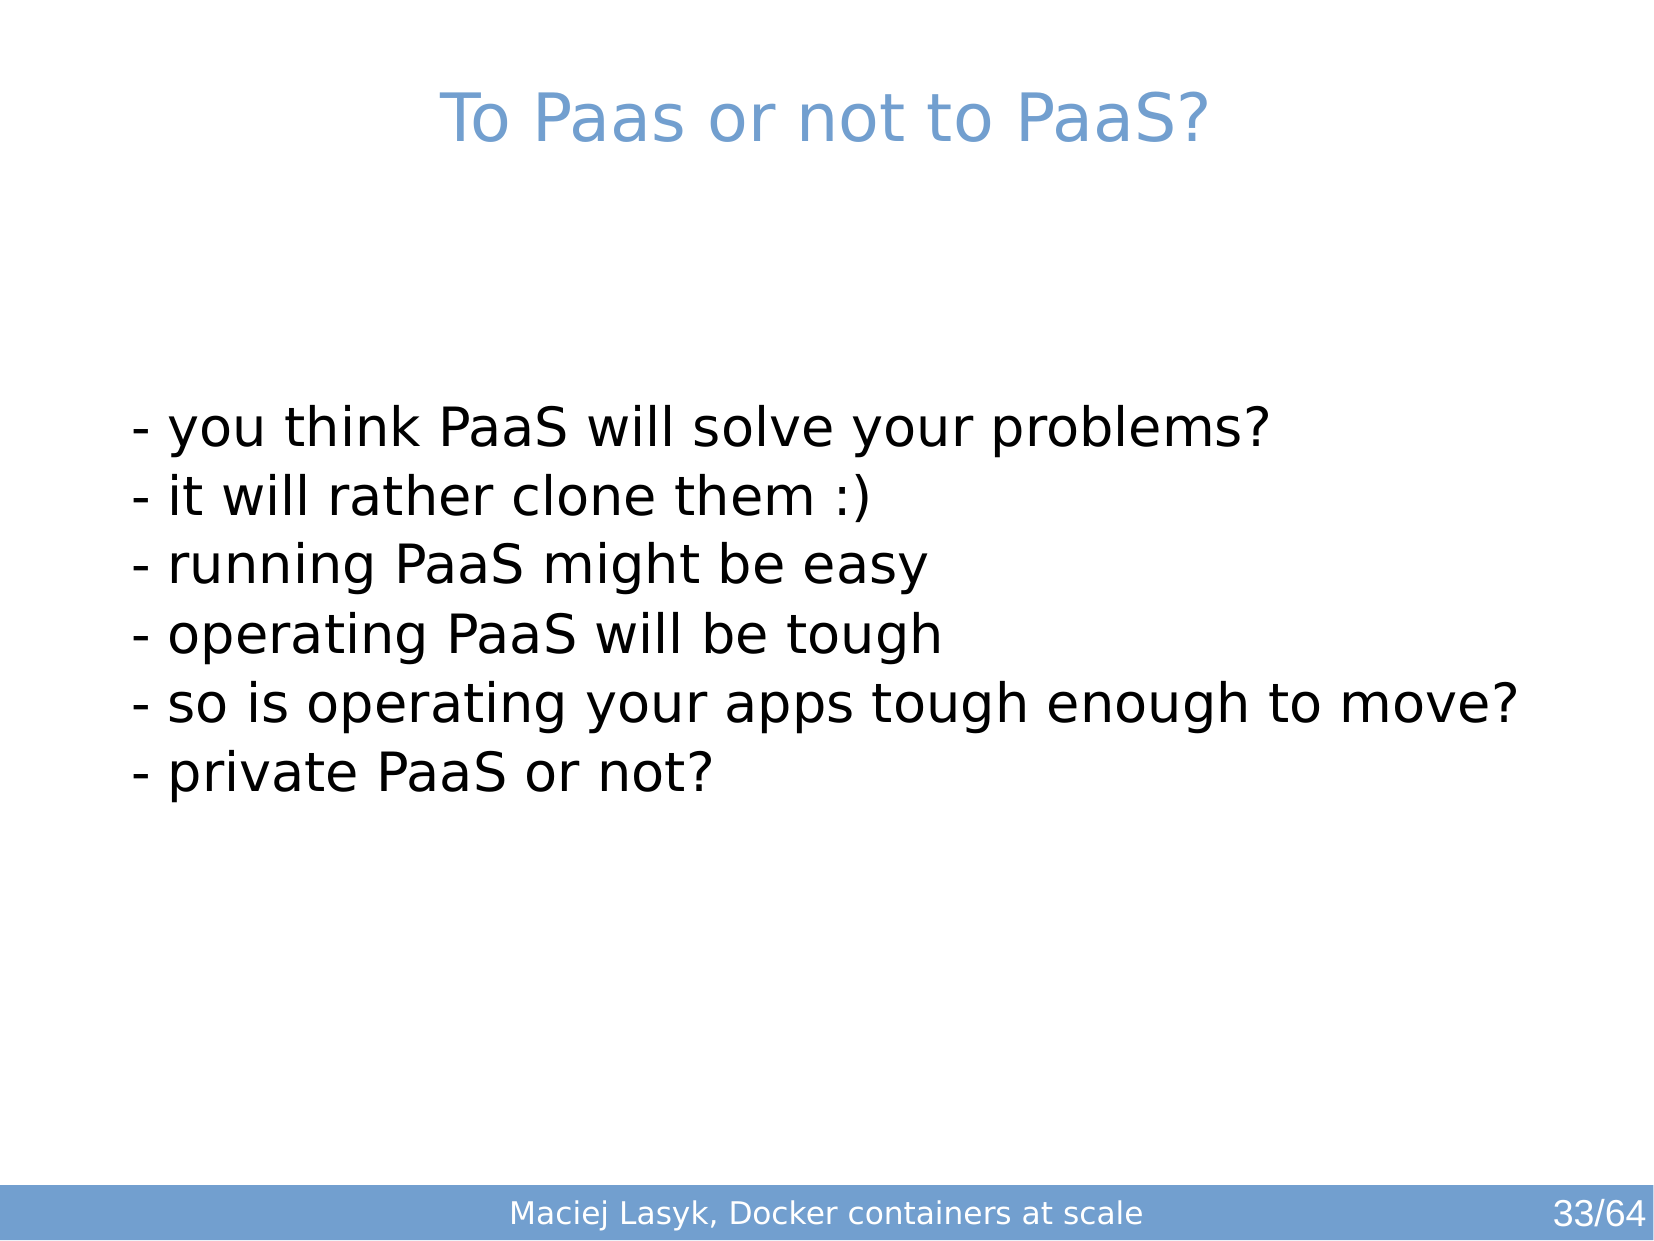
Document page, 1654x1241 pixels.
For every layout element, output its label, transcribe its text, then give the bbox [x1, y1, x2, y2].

text_box 33/64 [1527, 1185, 1654, 1241]
text_box Maciej Lasyk, Docker containers at scale [494, 1188, 1160, 1240]
text_box [0, 1185, 1527, 1241]
text_box To Paas or not to PaaS? [426, 72, 1228, 166]
text_box - you think PaaS will solve your problems? - it will rather clone them :) - running PaaS might be easy - operating PaaS will be tough - so is operating your apps tough enough to move? - private PaaS or not? [116, 388, 1538, 812]
